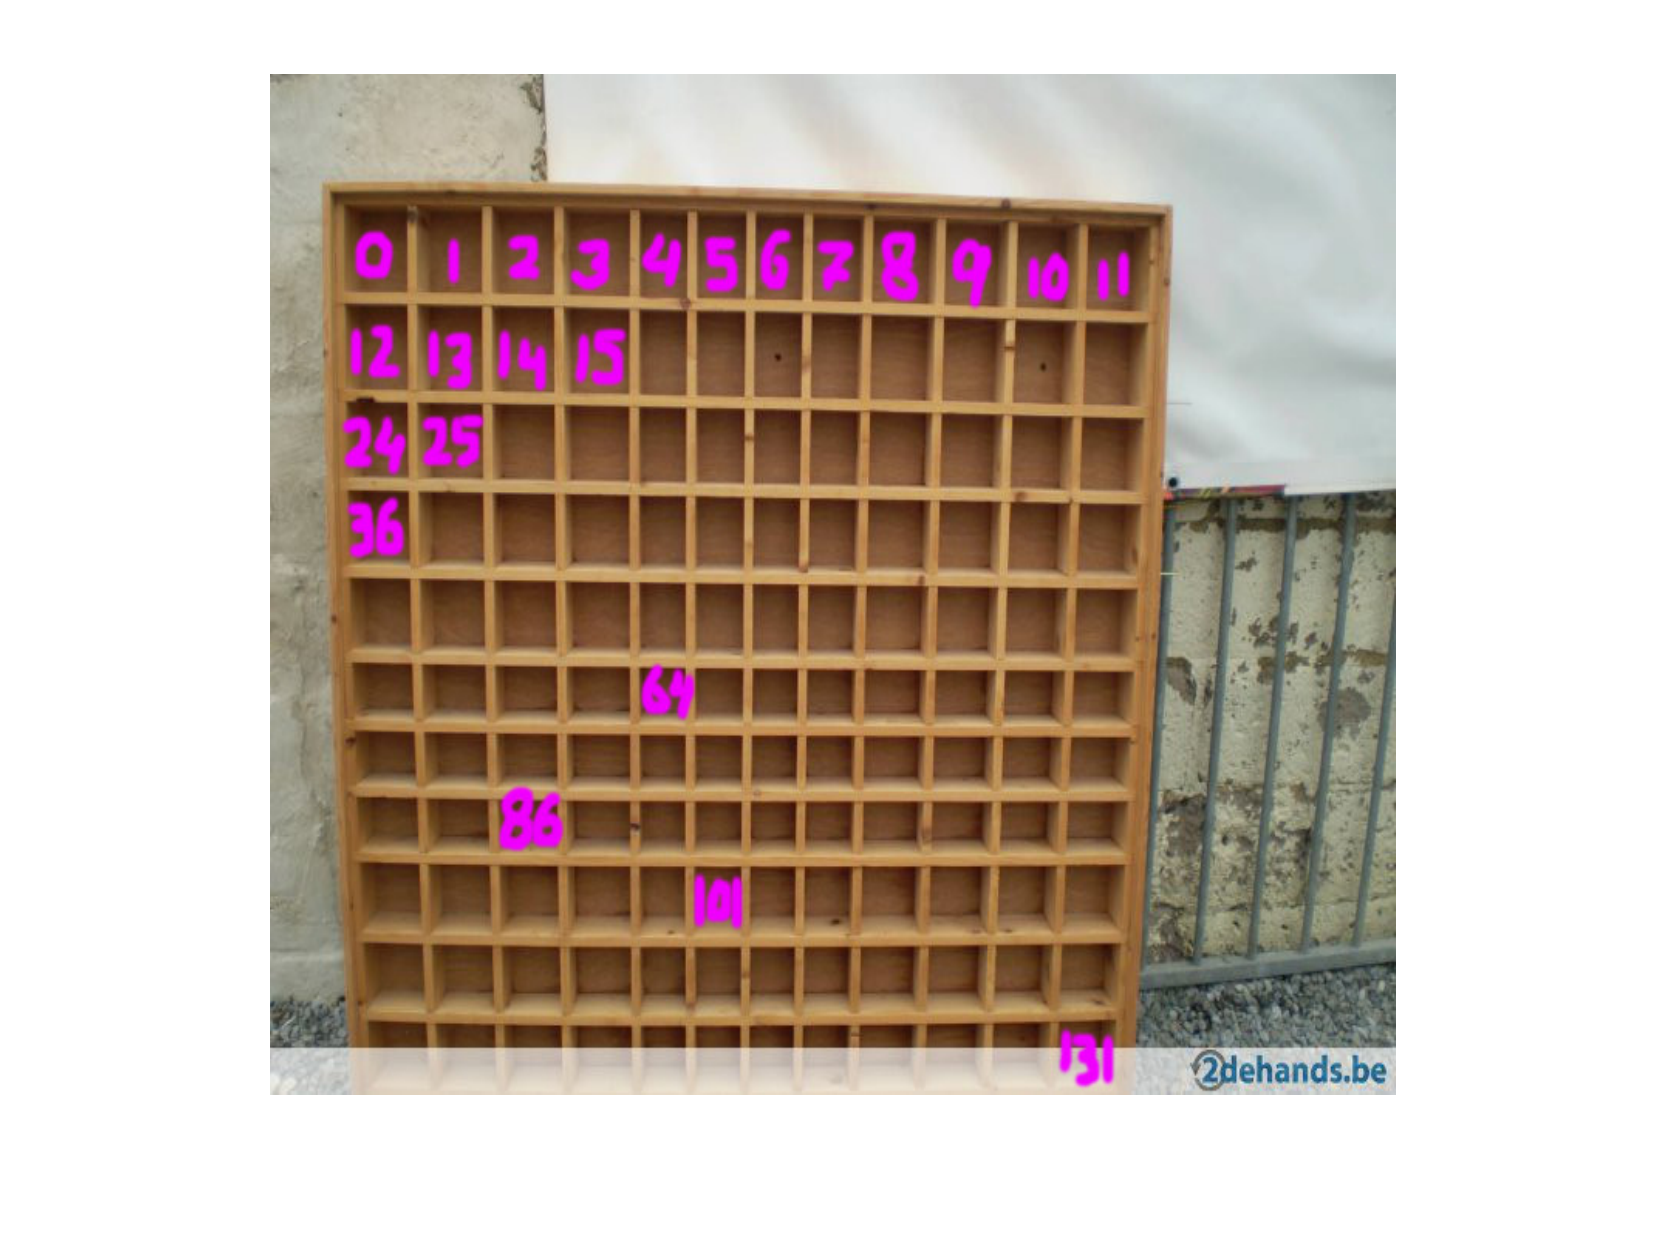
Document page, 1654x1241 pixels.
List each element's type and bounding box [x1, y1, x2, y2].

picture [270, 74, 1396, 1096]
